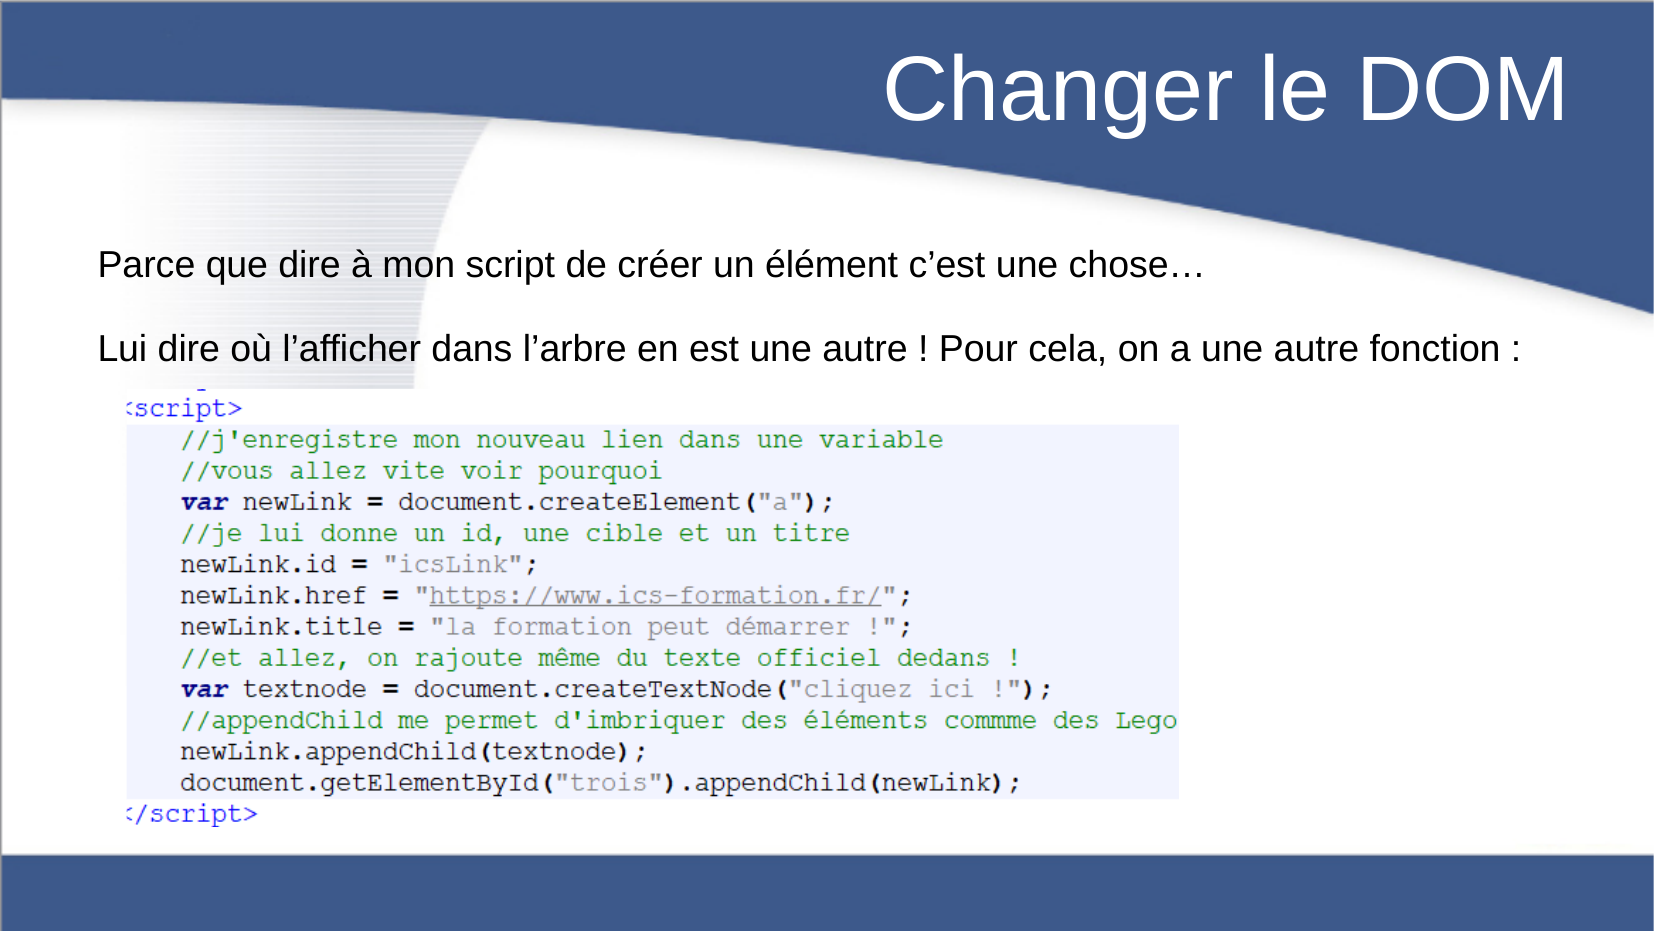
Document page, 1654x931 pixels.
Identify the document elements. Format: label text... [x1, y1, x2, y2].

title Changer le DOM [82, 37, 1571, 193]
text_box Parce que dire à mon script de créer un élément c’est une chose… Lui dire où l’afficher dans l’arbre en est une autre ! Pour cela, on a une autre fonction : [82, 236, 1548, 745]
picture [0, 0, 1654, 931]
